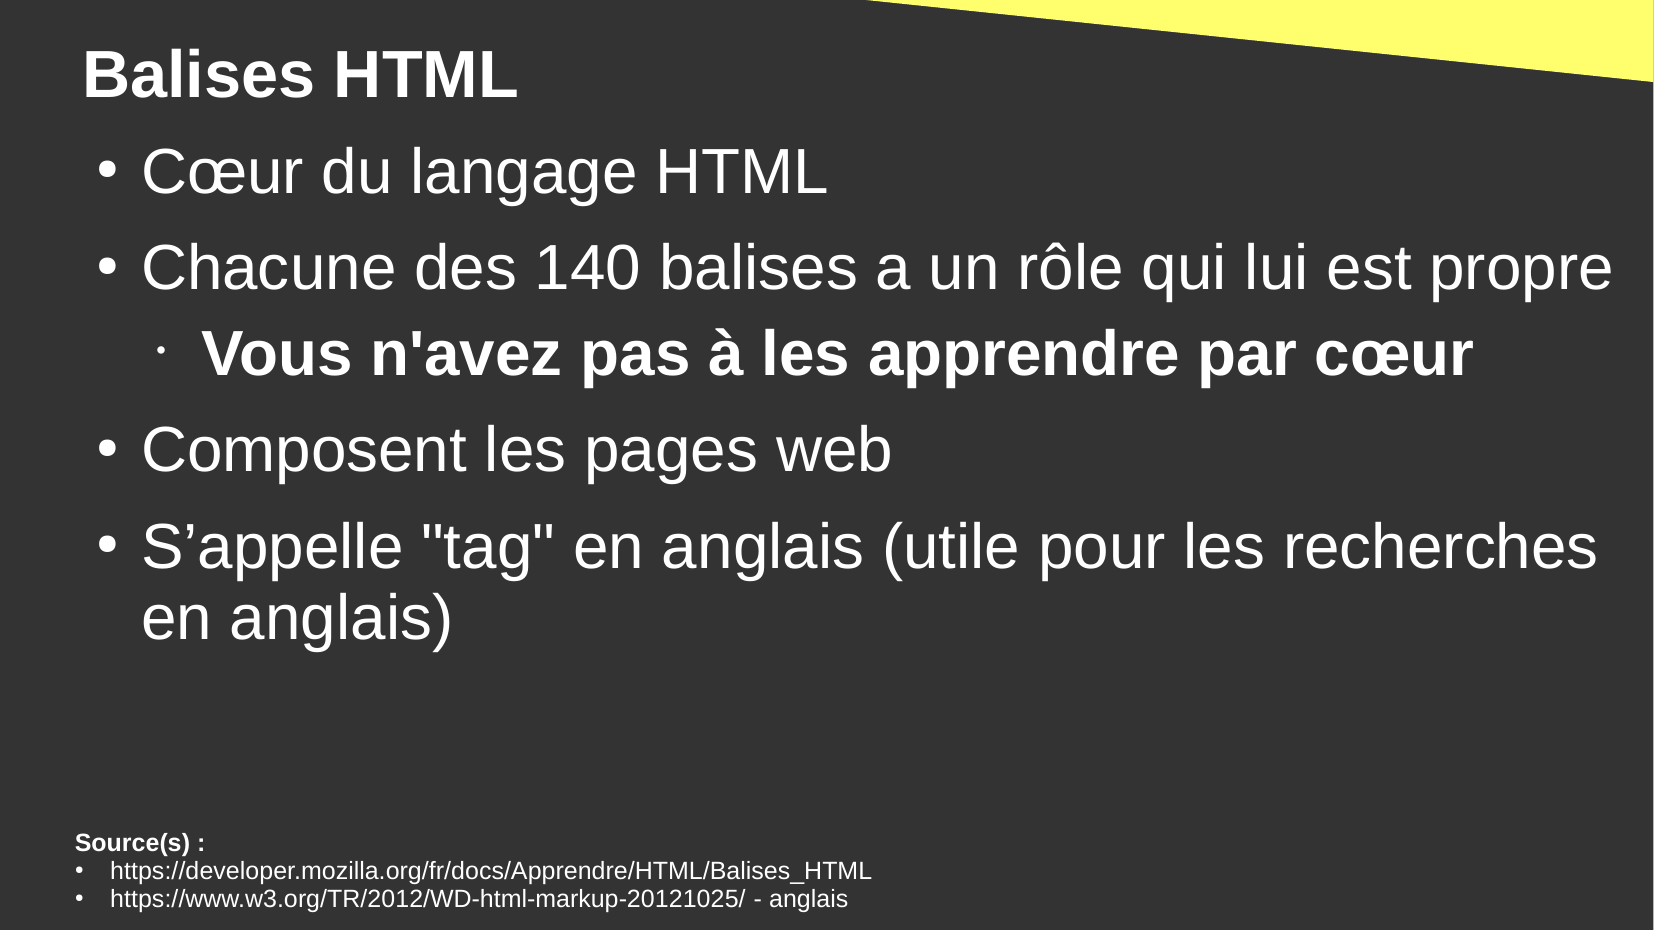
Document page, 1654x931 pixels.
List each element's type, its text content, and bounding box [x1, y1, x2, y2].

title Balises HTML [82, 37, 1571, 114]
text_box [866, 0, 1654, 83]
list Cœur du langage HTML Chacune des 140 balises a un rôle qui lui est propre Vous n'avez pas à les apprendre par cœur Composent les pages web S’appelle "tag" en anglais (utile pour les recherches en anglais) [80, 135, 1620, 709]
text_box Source(s) : https://developer.mozilla.org/fr/docs/Apprendre/HTML/Balises_HTML https://www.w3.org/TR/2012/WD-html-markup-20121025/ - anglais [59, 821, 1546, 920]
